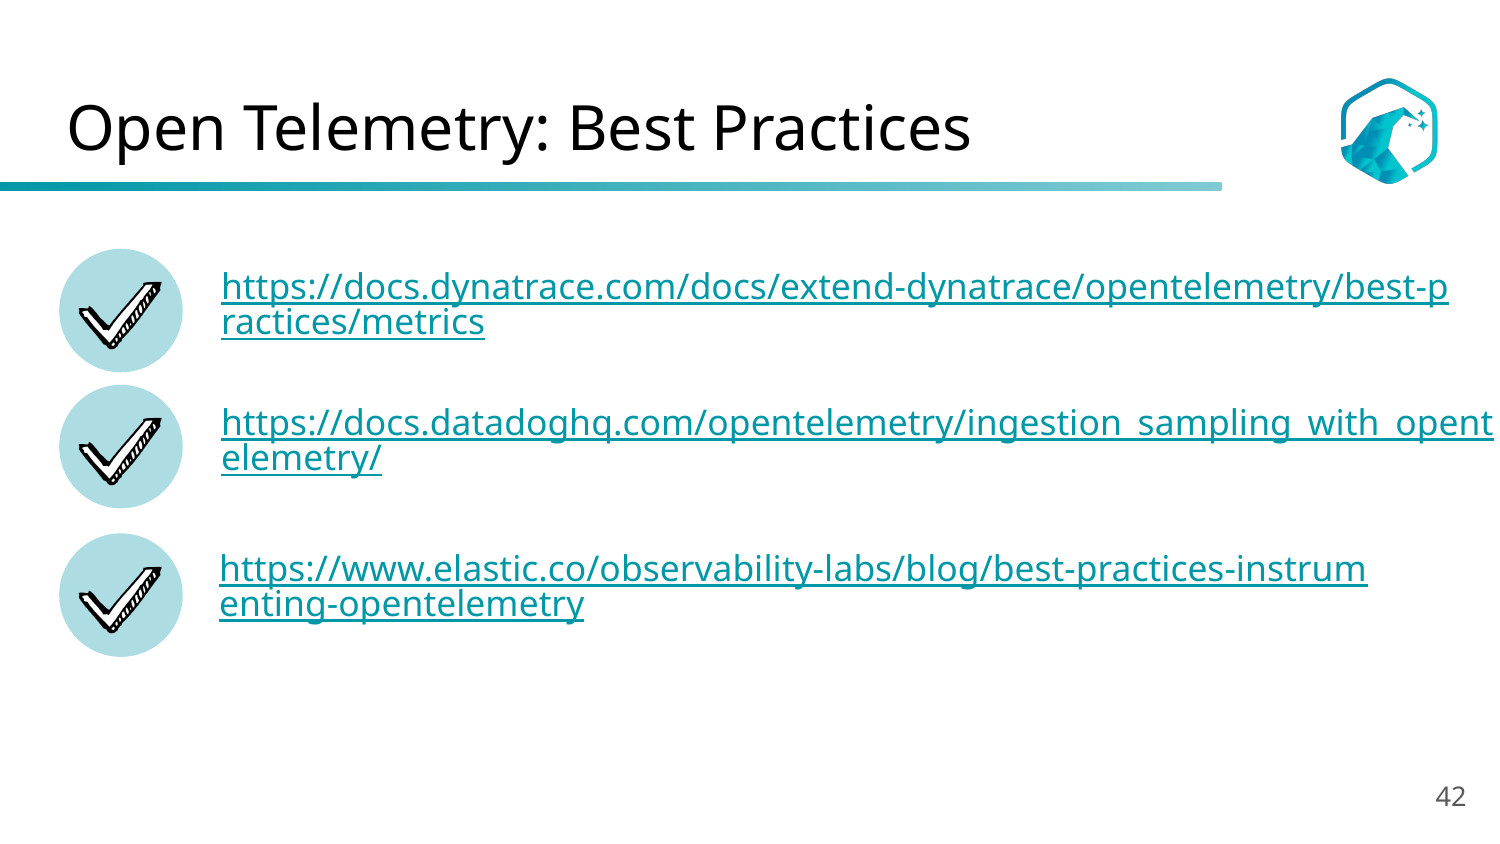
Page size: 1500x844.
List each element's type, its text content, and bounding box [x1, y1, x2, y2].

picture [1330, 167, 1449, 188]
picture [77, 566, 165, 635]
title Open Telemetry: Best Practices [51, 72, 1449, 167]
text_box https://docs.datadoghq.com/opentelemetry/ingestion_sampling_with_opentelemetry/ [206, 384, 1500, 464]
picture [77, 417, 165, 487]
slide_number <number> [1391, 764, 1482, 829]
text_box [59, 248, 183, 373]
text_box https://www.elastic.co/observability-labs/blog/best-practices-instrumenting-opentelemetry [204, 530, 1392, 610]
picture [77, 281, 165, 351]
text_box https://docs.dynatrace.com/docs/extend-dynatrace/opentelemetry/best-practices/metrics [206, 248, 1466, 328]
text_box [59, 384, 183, 509]
text_box [59, 533, 183, 657]
